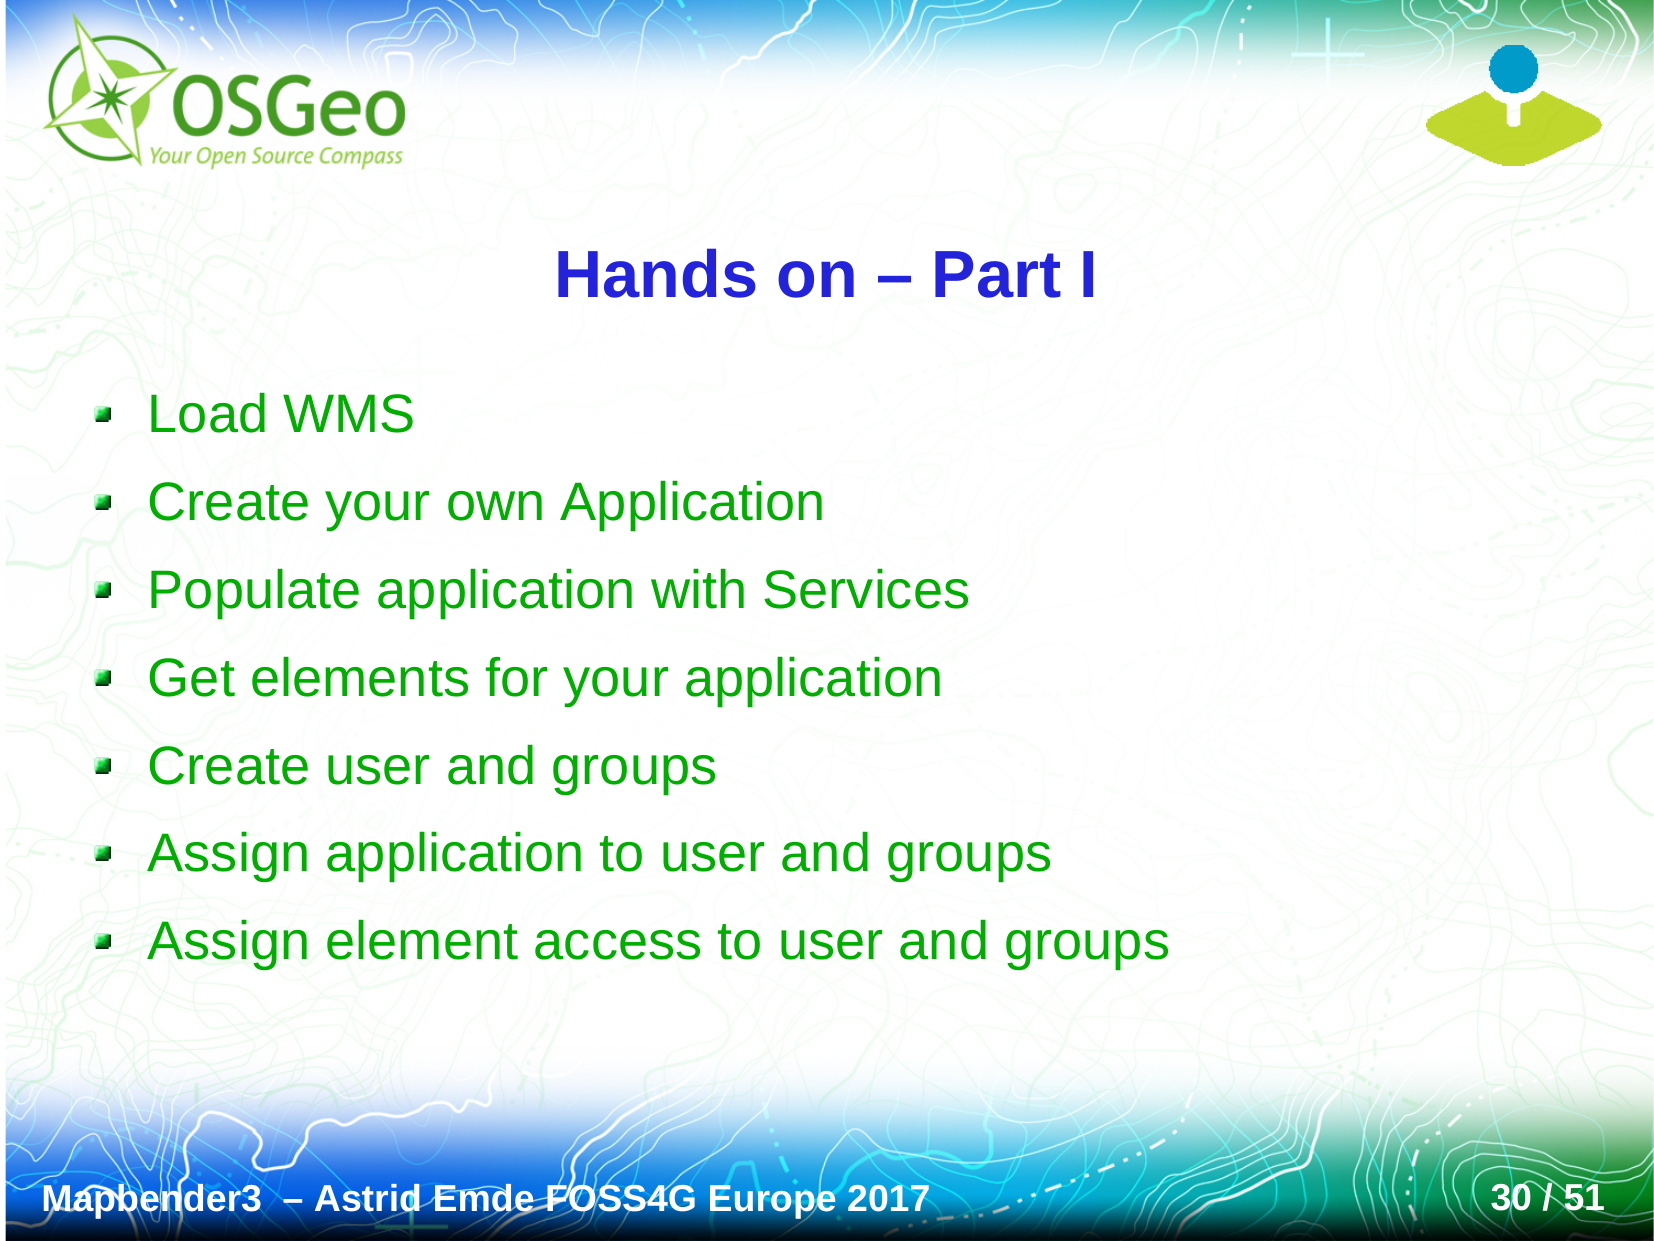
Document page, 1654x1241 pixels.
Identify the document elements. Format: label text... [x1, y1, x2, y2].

list Load WMS Create your own Application Populate application with Services Get elements for your application Create user and groups Assign application to user and groups Assign element access to user and groups [76, 383, 1565, 1188]
title Hands on – Part I [82, 200, 1571, 349]
picture [5, 0, 1654, 1241]
